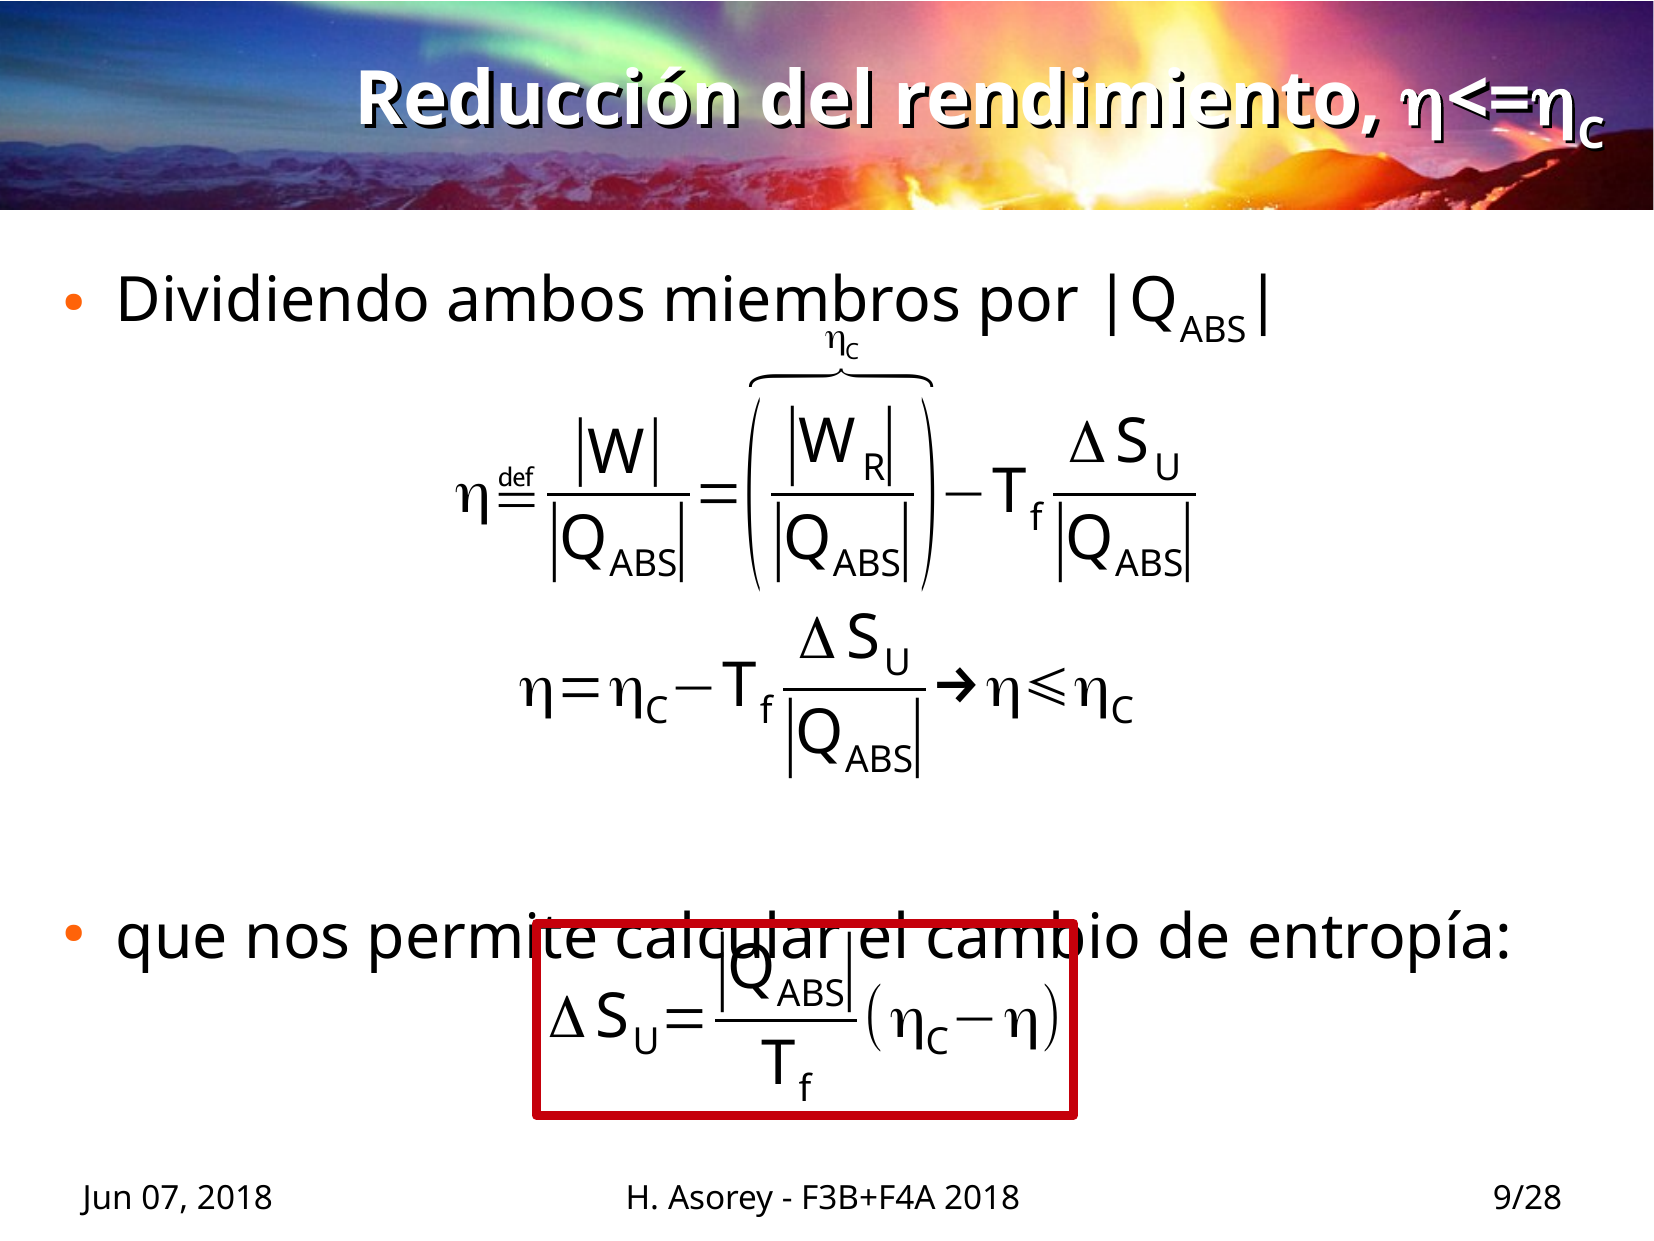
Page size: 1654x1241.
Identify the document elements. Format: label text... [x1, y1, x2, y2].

title Reducción del rendimiento, h<=hC [45, 15, 1606, 191]
picture [0, 1, 1654, 210]
chart [447, 330, 1206, 781]
chart [541, 928, 1069, 1111]
list Dividiendo ambos miembros por |QABS| que nos permite calcular el cambio de entropía: [45, 255, 1606, 1156]
